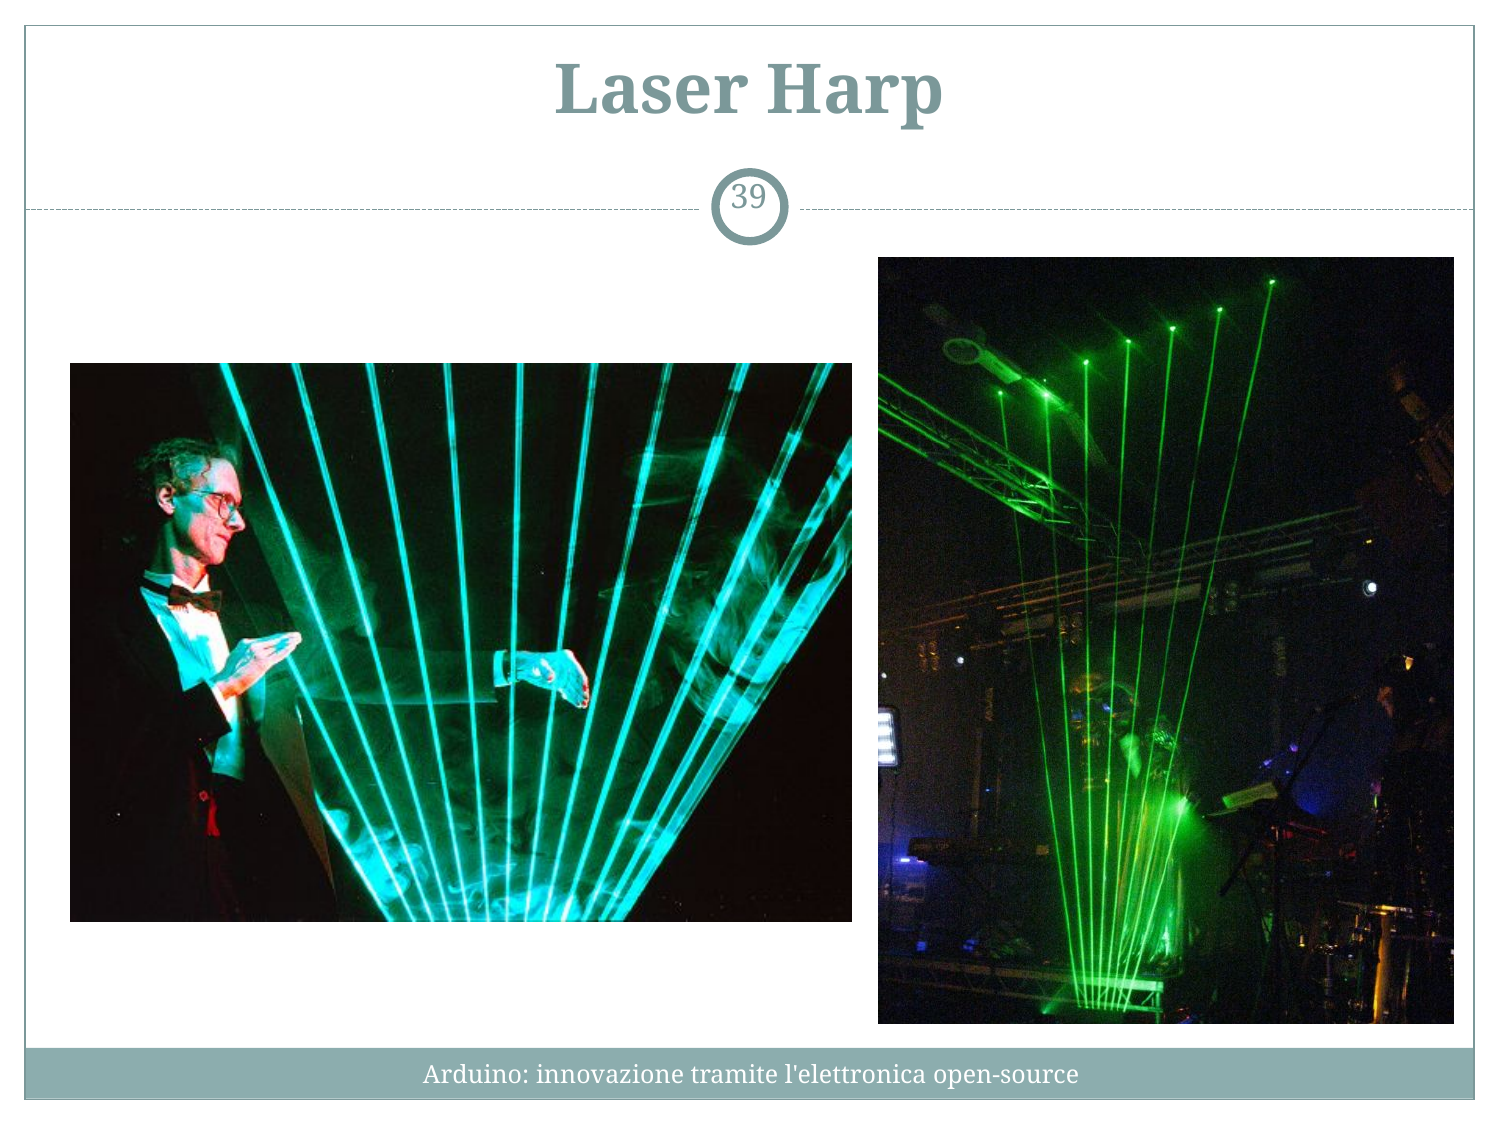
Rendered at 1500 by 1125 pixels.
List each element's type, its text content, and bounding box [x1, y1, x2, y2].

footer Arduino: innovazione tramite l'elettronica open-source [50, 1051, 1454, 1112]
picture [878, 257, 1454, 1024]
title Laser Harp [49, 37, 1450, 162]
slide_number <numero> [715, 168, 791, 241]
picture [70, 363, 852, 922]
